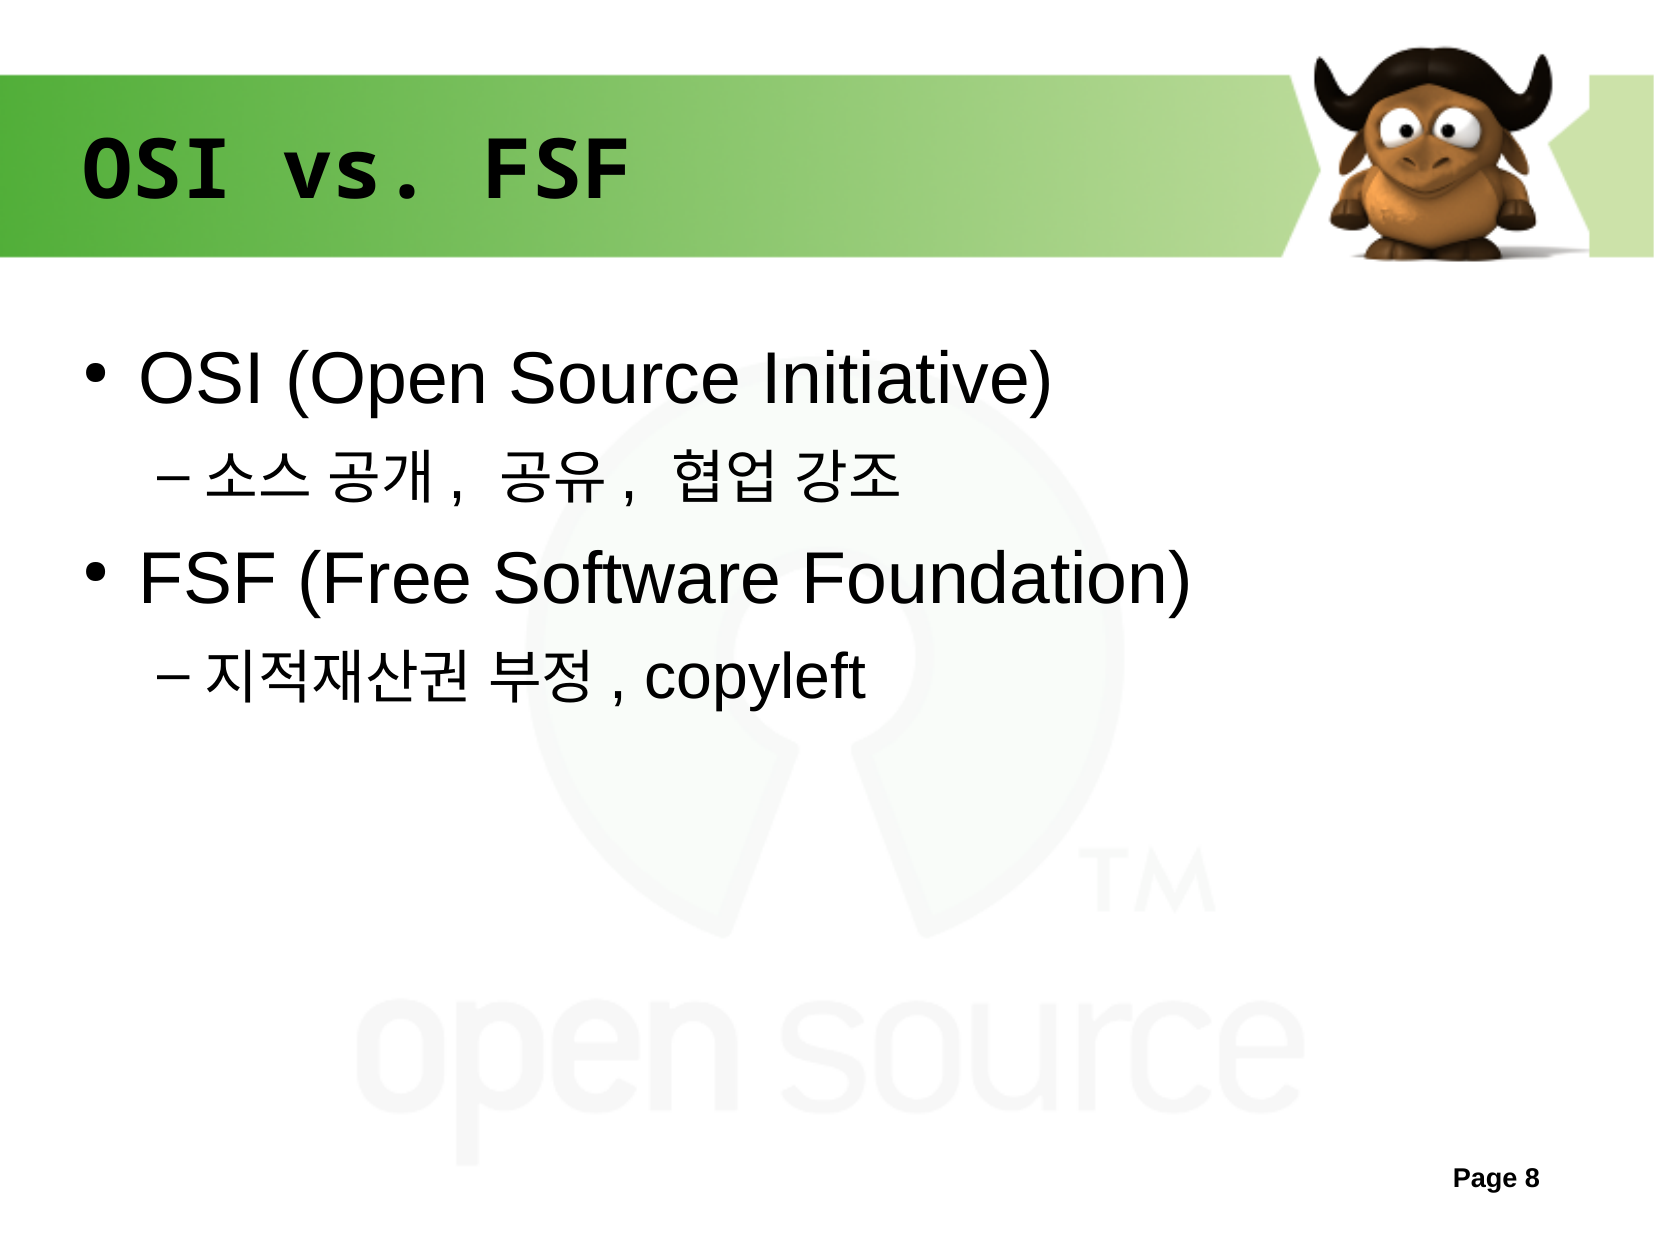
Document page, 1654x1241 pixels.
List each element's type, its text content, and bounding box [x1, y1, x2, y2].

picture [0, 0, 1654, 1241]
title OSI vs. FSF [82, 61, 1571, 269]
list OSI (Open Source Initiative) 소스 공개, 공유, 협업 강조 FSF (Free Software Foundation) 지적재산권 부정, copyleft [82, 330, 1571, 1134]
